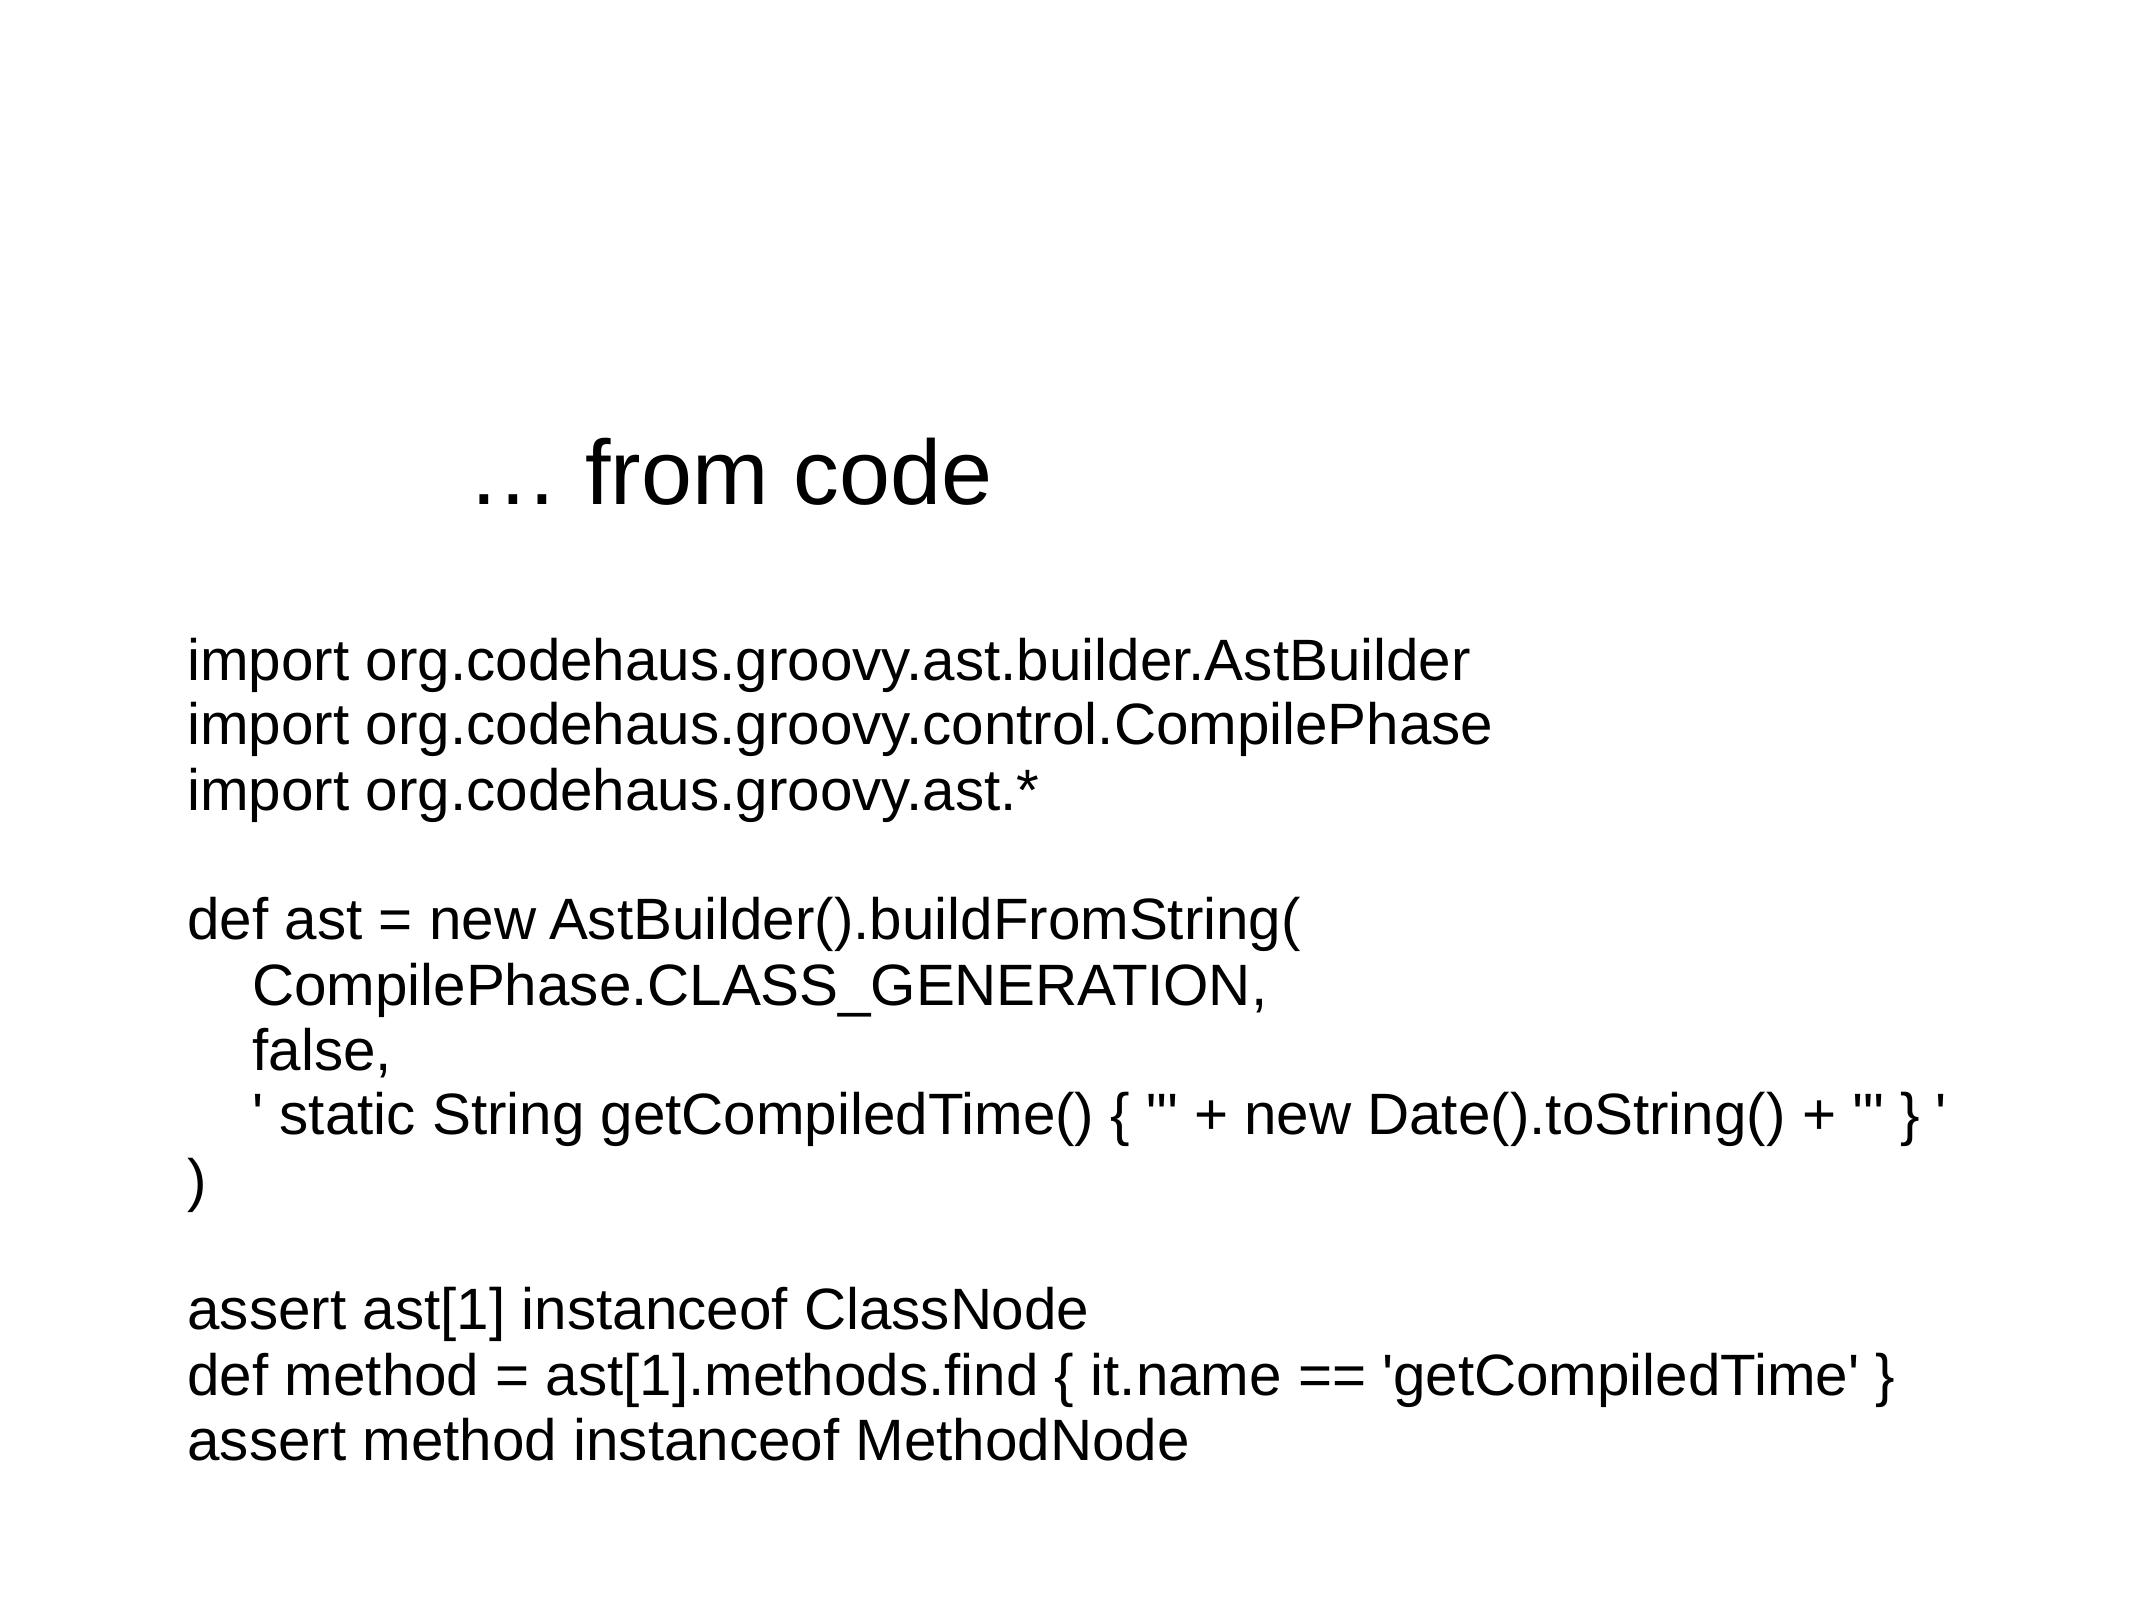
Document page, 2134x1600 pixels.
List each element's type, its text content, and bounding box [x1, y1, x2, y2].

text_box … from code import org.codehaus.groovy.ast.builder.AstBuilder import org.codehaus.groovy.control.CompilePhase import org.codehaus.groovy.ast.* def ast = new AstBuilder().buildFromString( CompilePhase.CLASS_GENERATION, false, ' static String getCompiledTime() { "' + new Date().toString() + '" } ' ) assert ast[1] instanceof ClassNode def method = ast[1].methods.find { it.name == 'getCompiledTime' } assert method instanceof MethodNode [187, 422, 2134, 1538]
